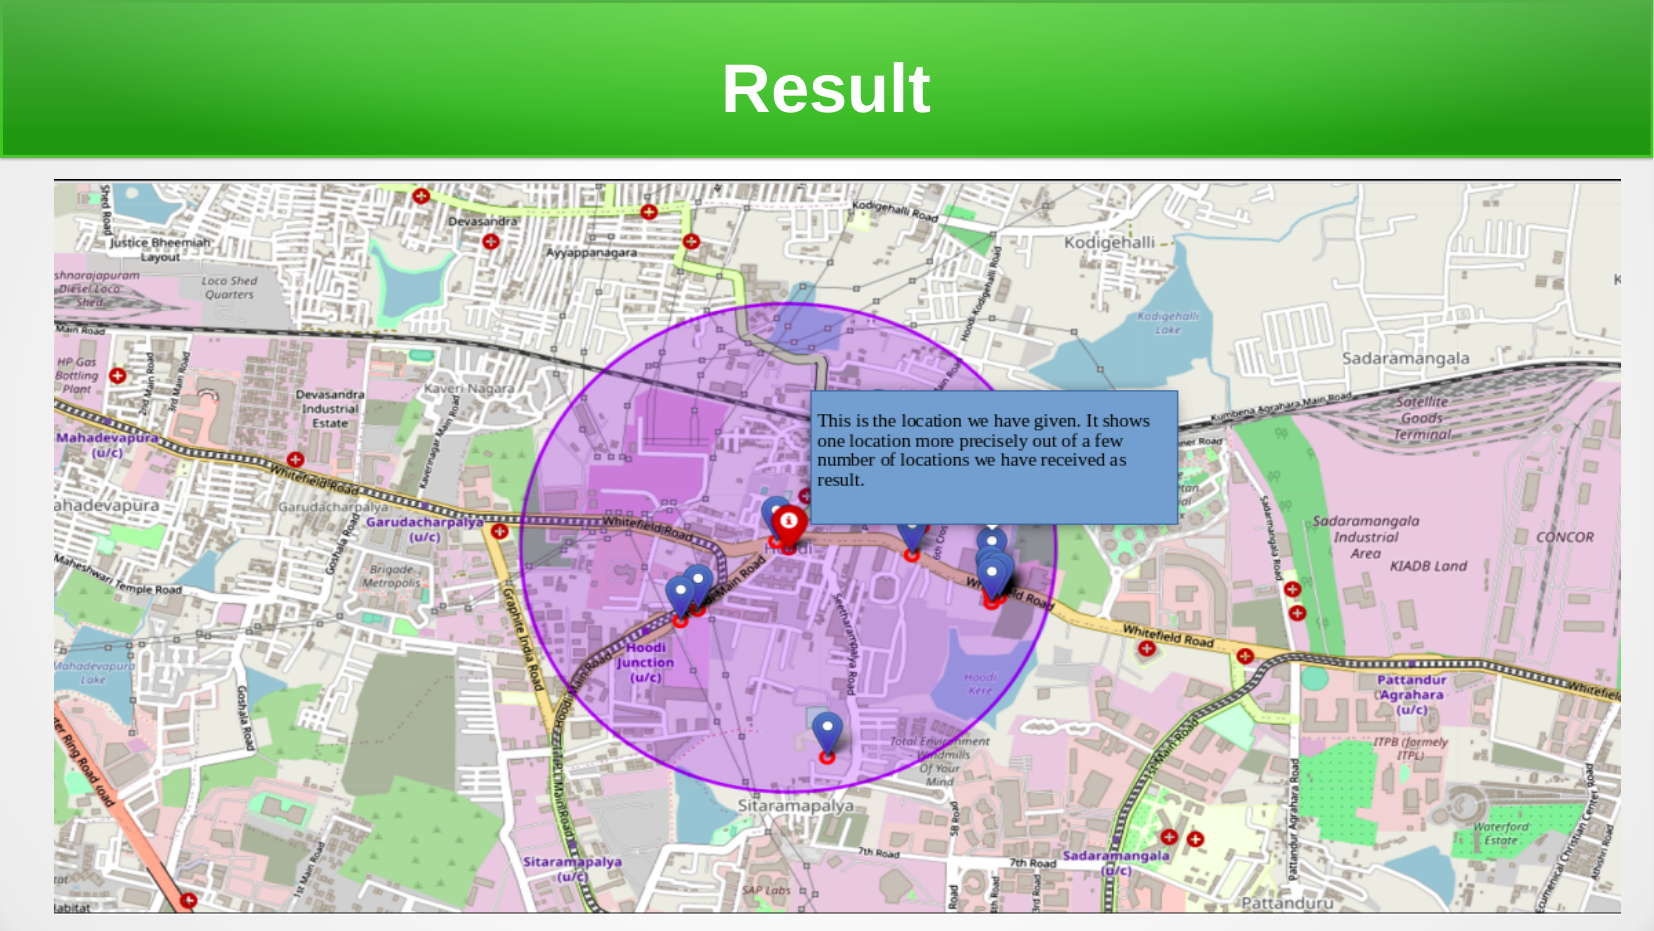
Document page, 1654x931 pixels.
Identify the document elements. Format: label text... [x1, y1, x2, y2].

picture [54, 179, 1621, 916]
title Result [82, 35, 1571, 142]
